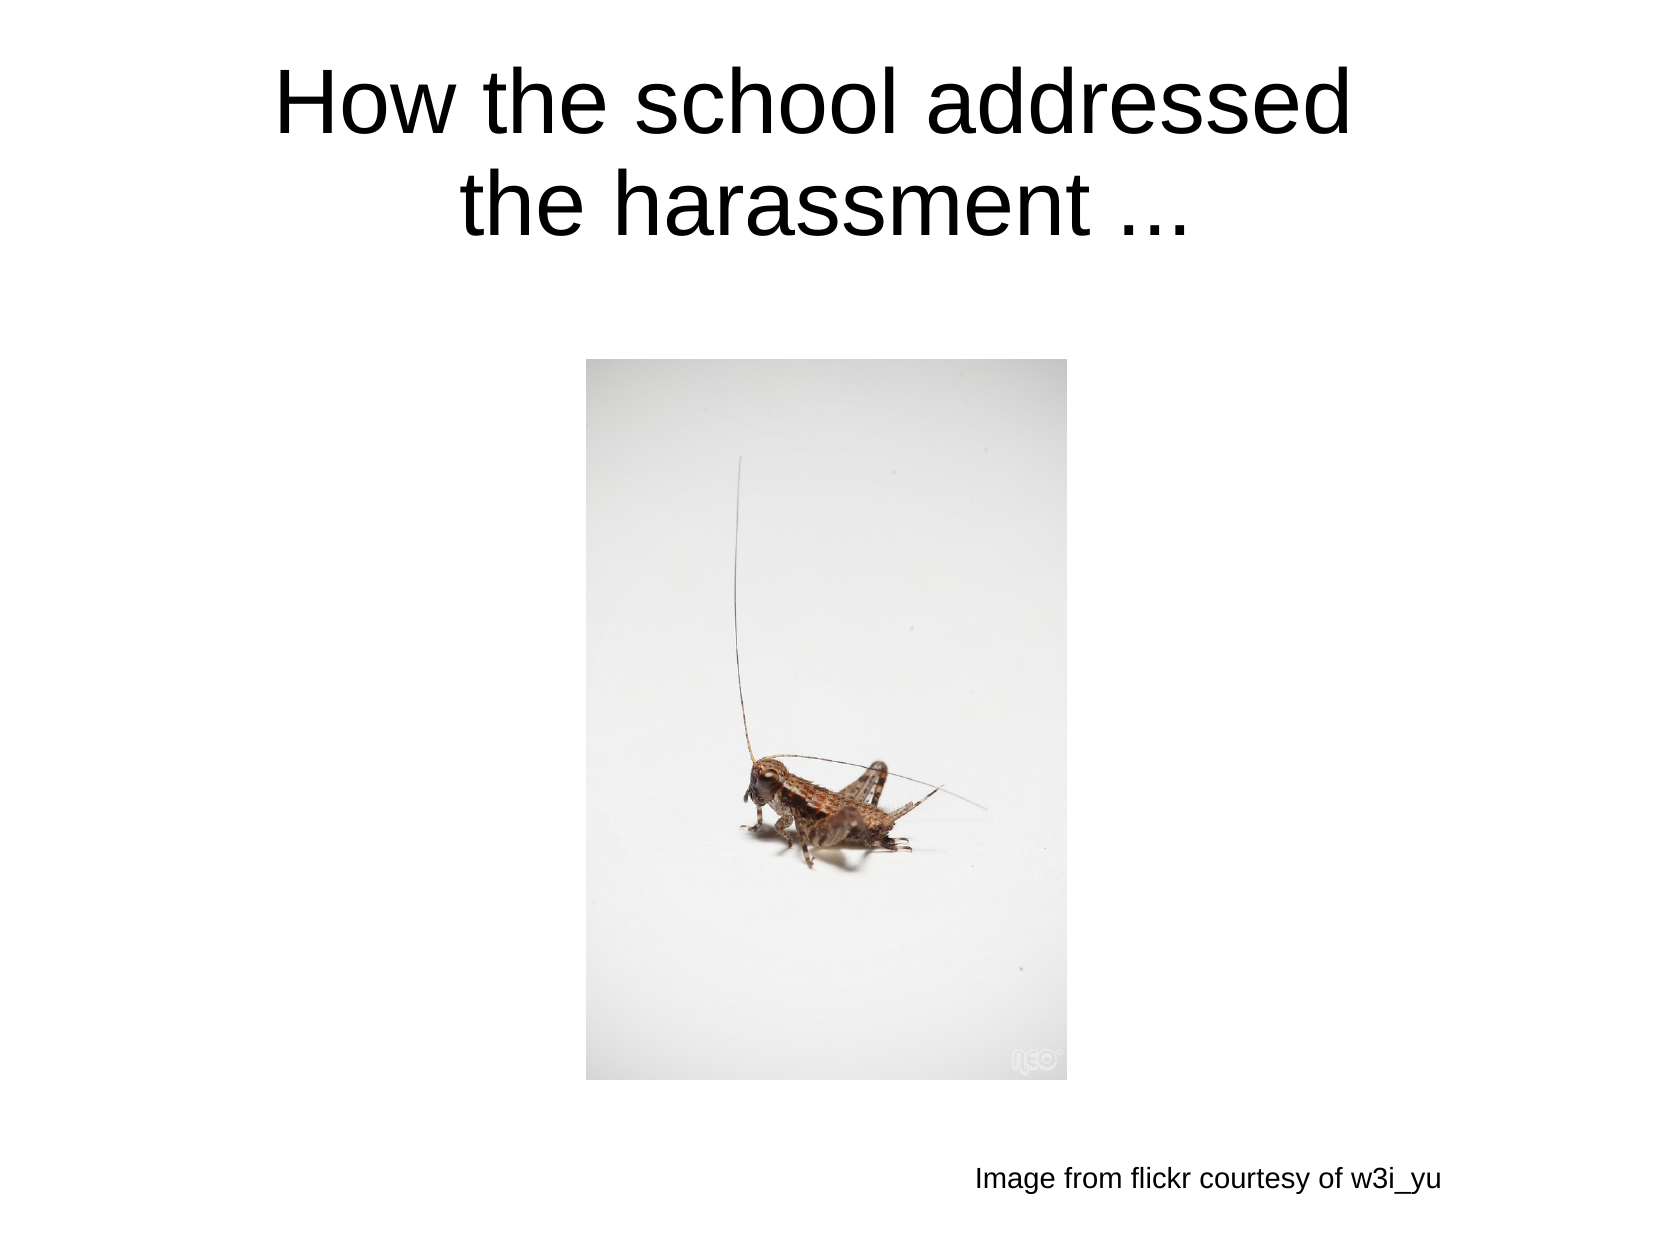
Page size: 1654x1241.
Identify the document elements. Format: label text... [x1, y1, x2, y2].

picture [586, 359, 1067, 1080]
title How the school addressed the harassment ... [82, 49, 1571, 257]
text_box Image from flickr courtesy of w3i_yu [960, 1155, 1636, 1203]
